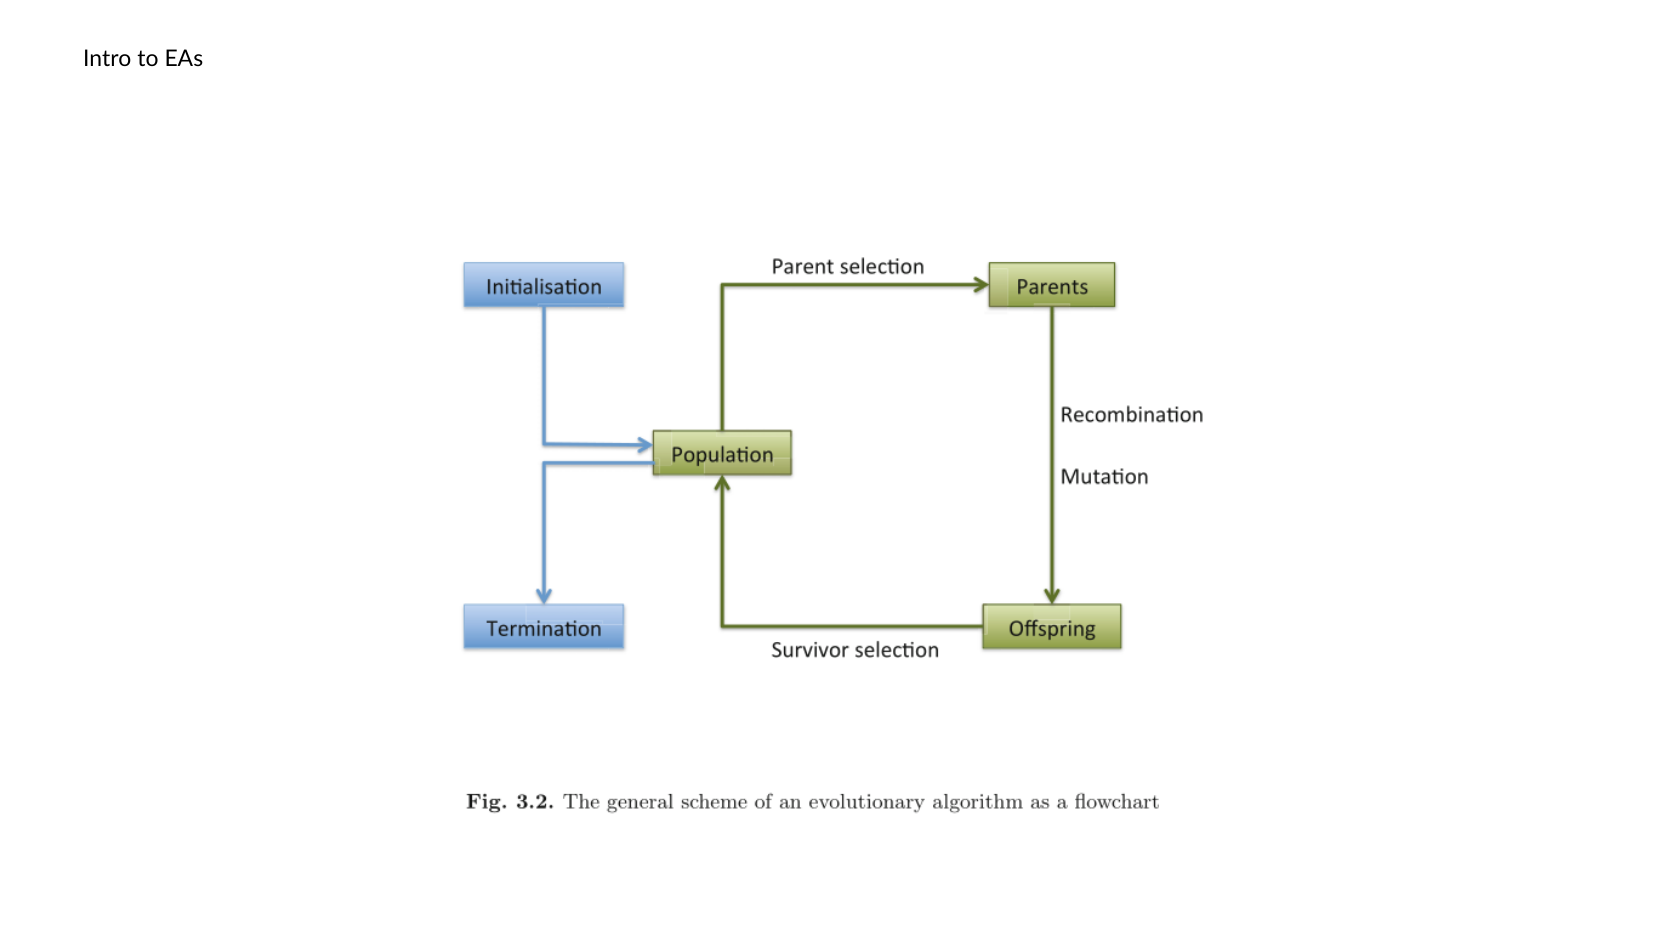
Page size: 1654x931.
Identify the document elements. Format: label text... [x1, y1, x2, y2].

picture [437, 216, 1216, 839]
title Intro to EAs [83, 0, 1571, 119]
